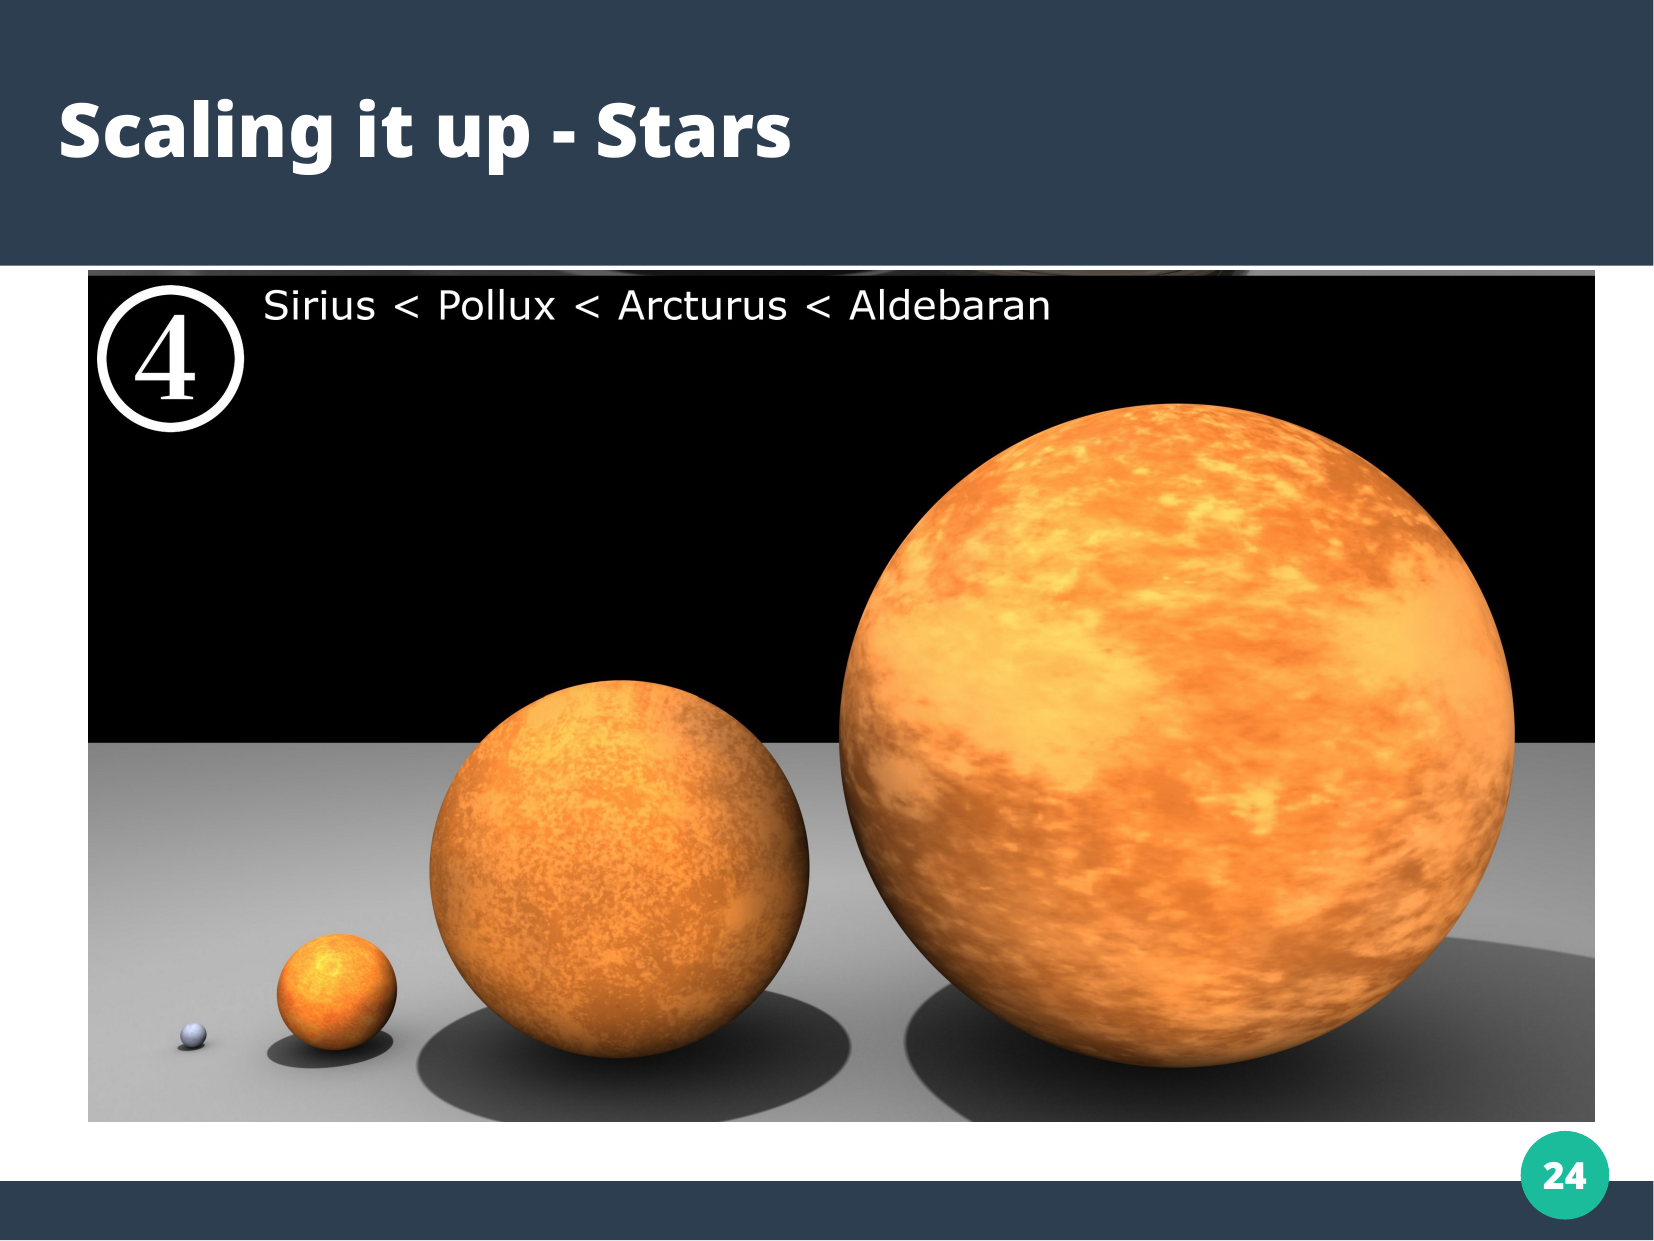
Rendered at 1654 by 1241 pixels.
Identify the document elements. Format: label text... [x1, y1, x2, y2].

picture [88, 270, 1595, 1123]
title Scaling it up - Stars [59, 49, 1595, 207]
